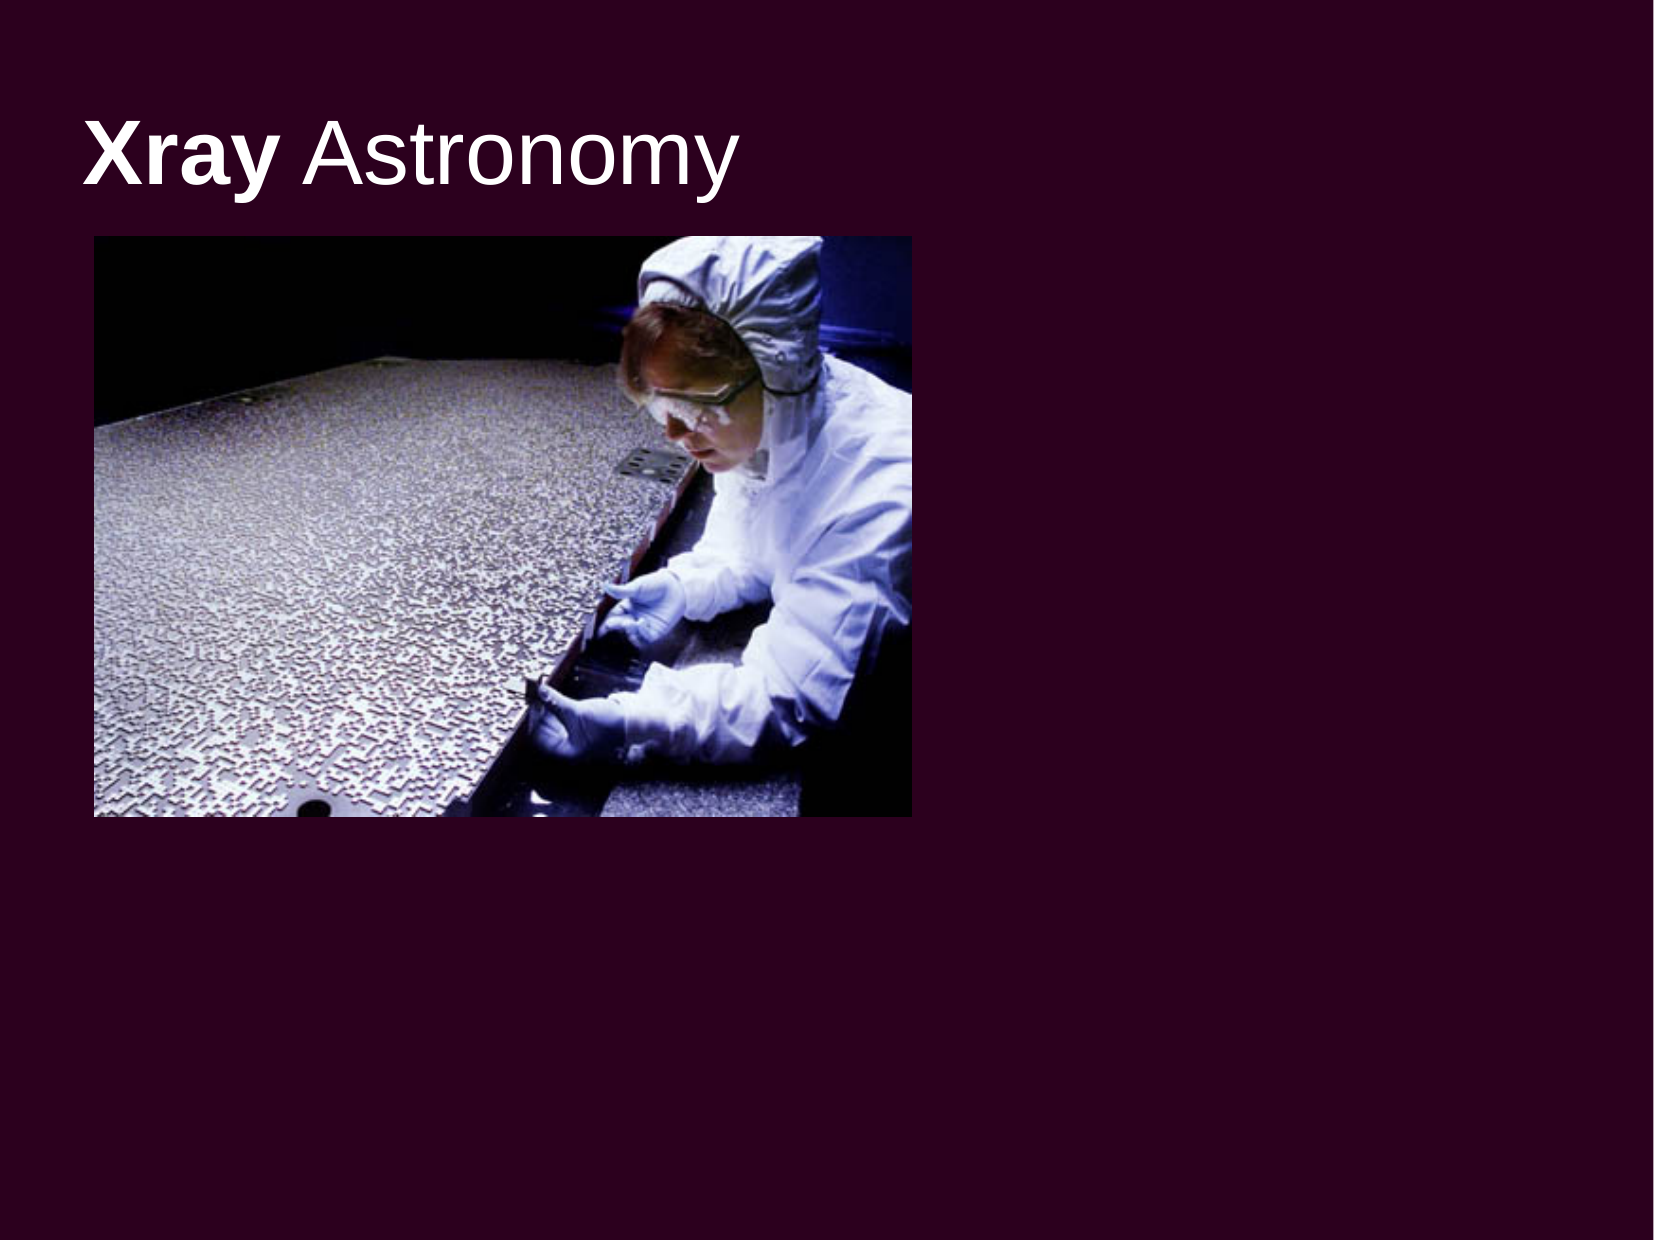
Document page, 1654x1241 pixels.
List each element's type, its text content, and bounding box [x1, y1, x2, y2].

title Xray Astronomy [82, 49, 1571, 257]
picture [94, 236, 912, 817]
